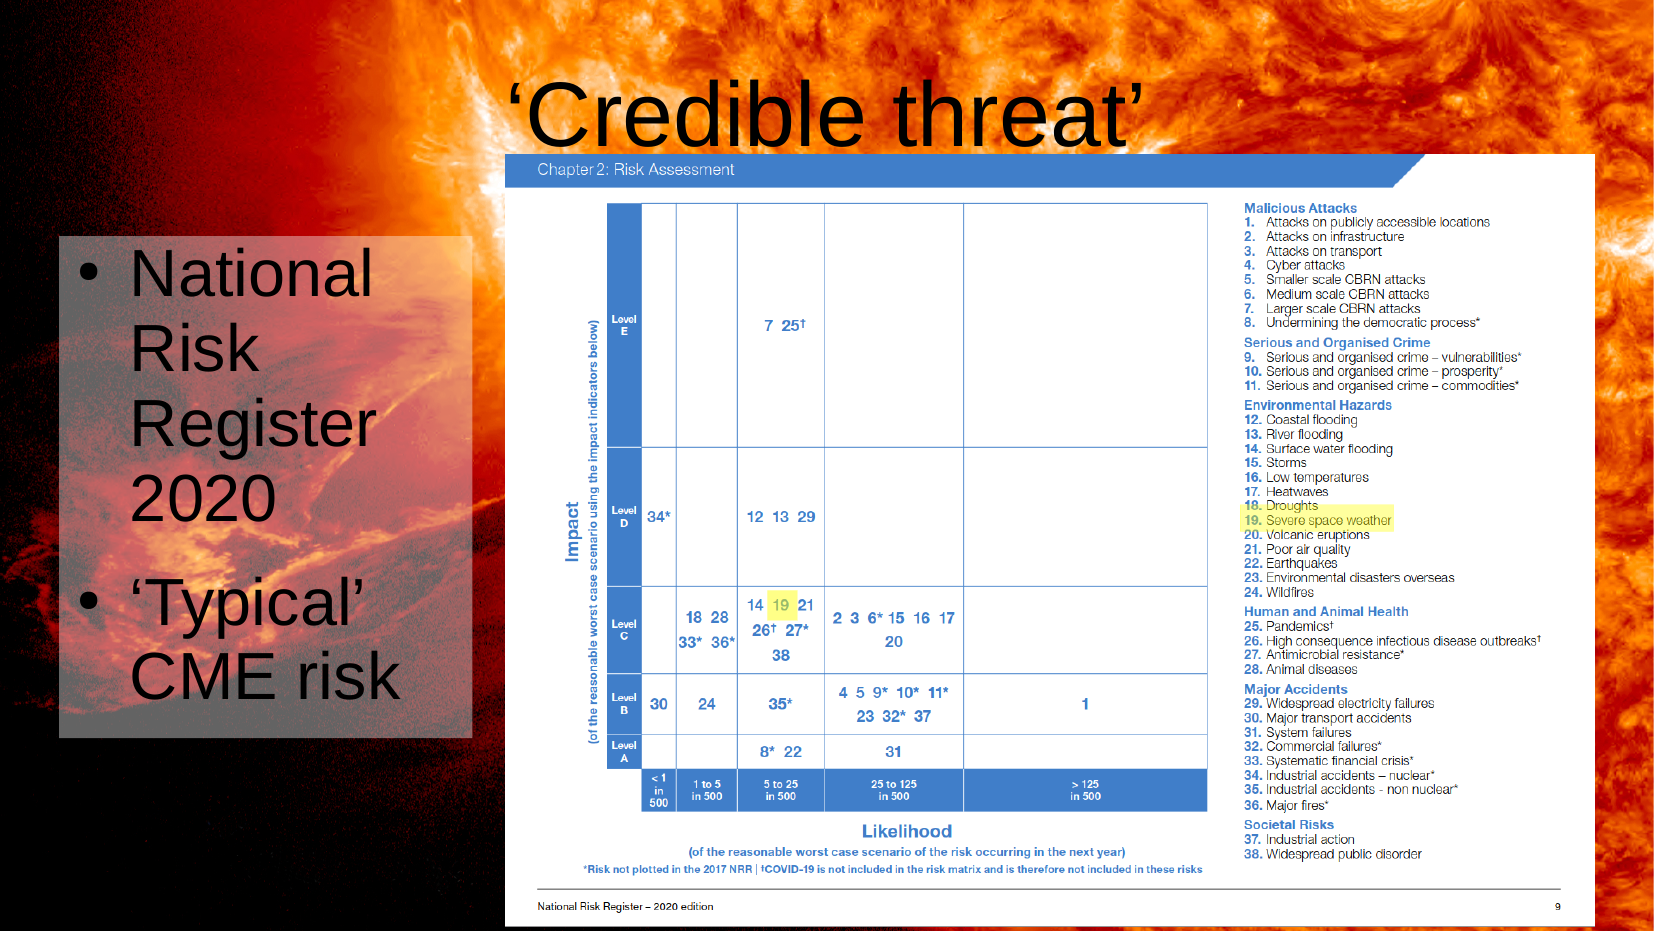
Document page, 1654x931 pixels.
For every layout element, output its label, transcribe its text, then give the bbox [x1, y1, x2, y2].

text_box [767, 590, 798, 621]
text_box [1240, 504, 1394, 532]
picture [0, 0, 1654, 931]
title ‘Credible threat’ [82, 37, 1571, 193]
list National Risk Register 2020 ‘Typical’ CME risk [59, 236, 473, 739]
